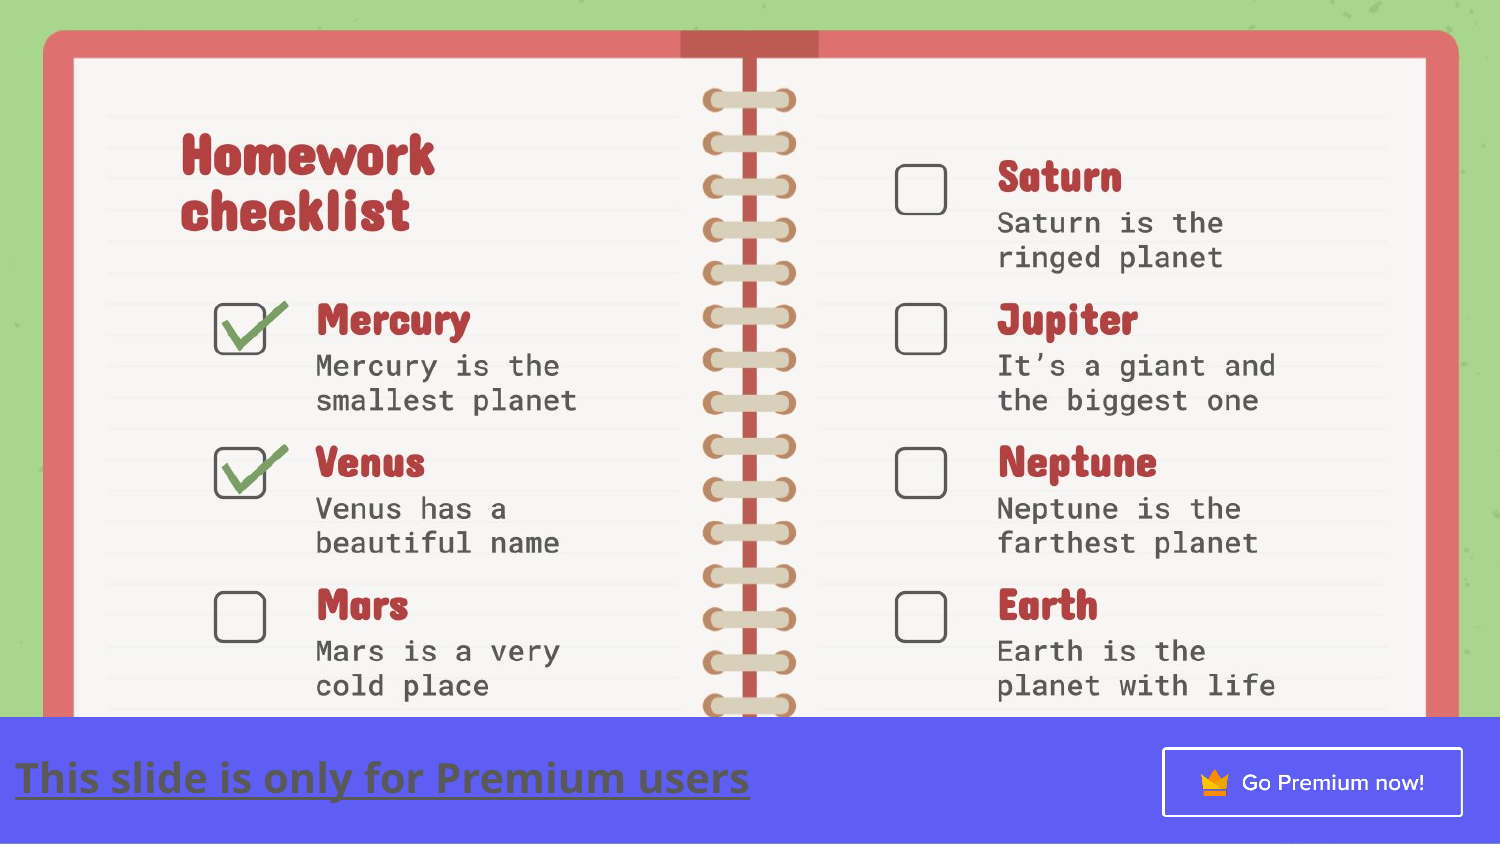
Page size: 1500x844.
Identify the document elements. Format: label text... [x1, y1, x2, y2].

picture [1162, 747, 1463, 817]
picture [0, 0, 1500, 717]
text_box This slide is only for Premium users [0, 717, 1500, 844]
